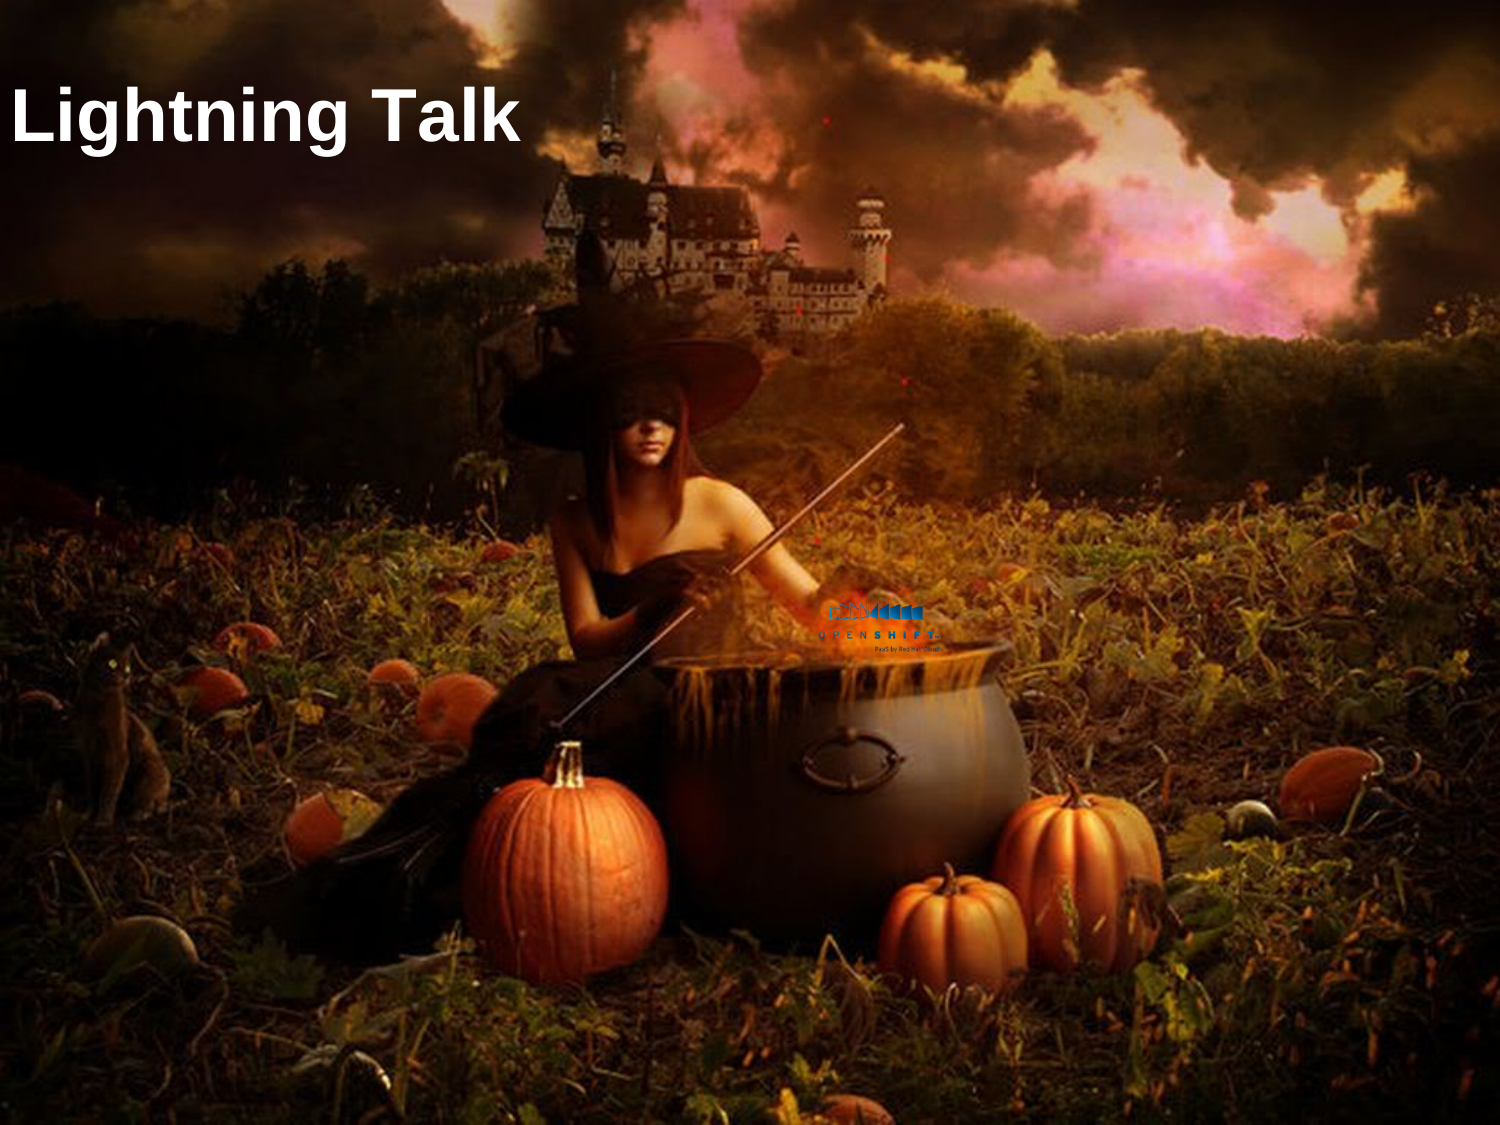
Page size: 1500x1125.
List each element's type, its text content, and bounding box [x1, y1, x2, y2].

text_box Lightning Talk [0, 59, 1125, 165]
picture [0, 0, 1500, 1125]
